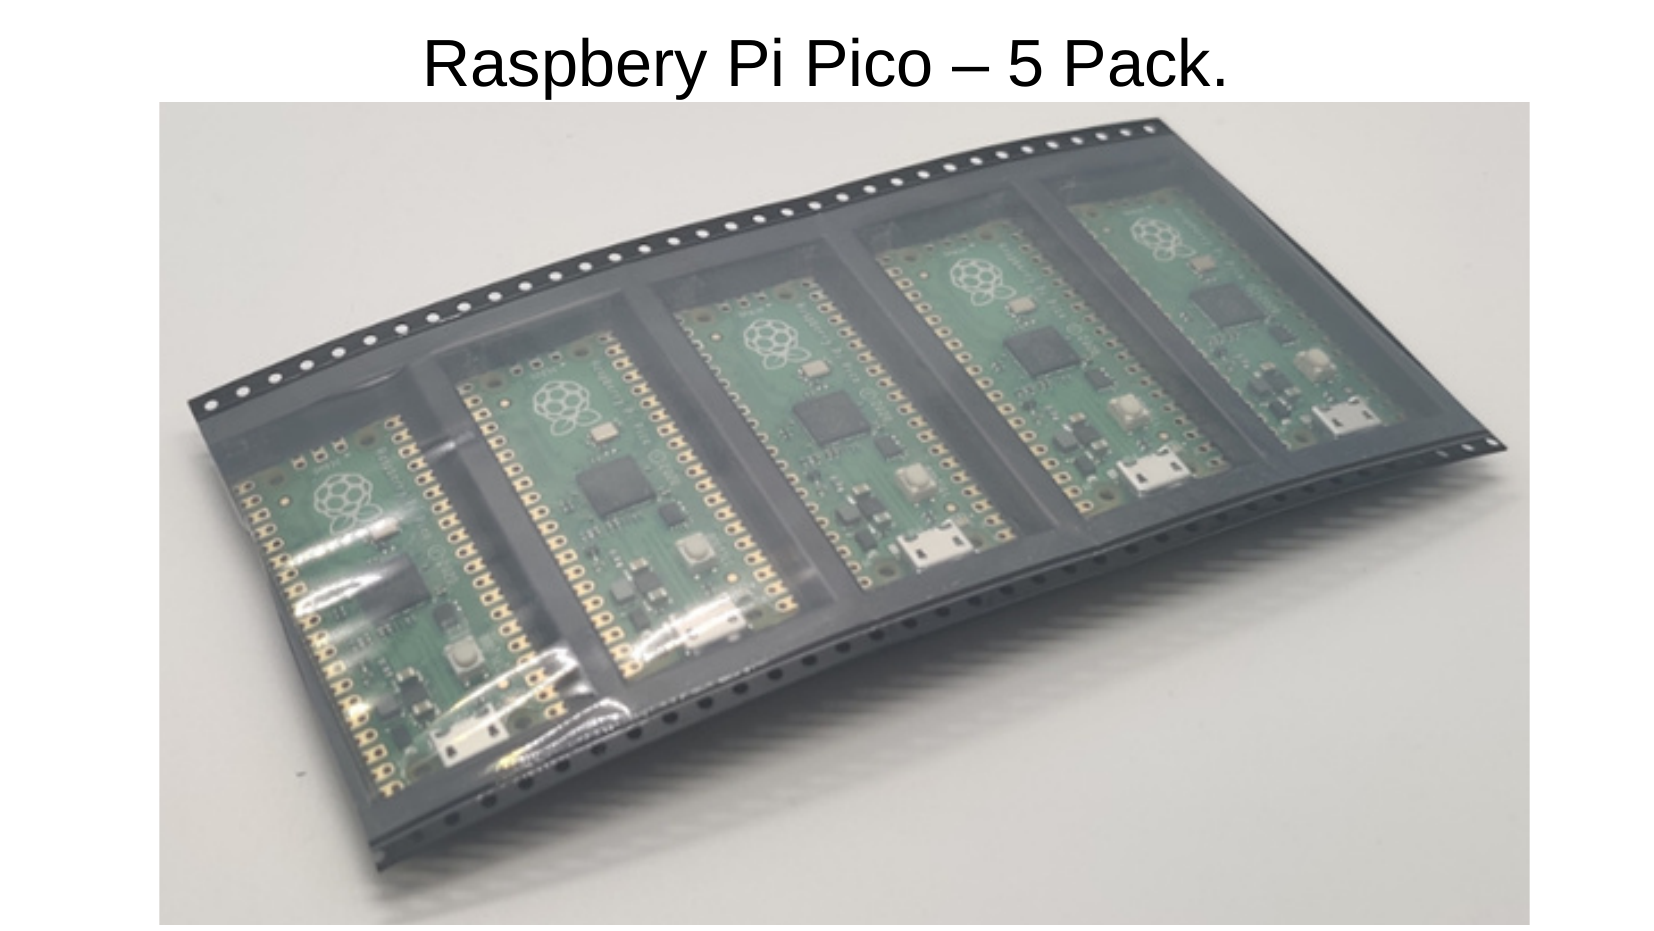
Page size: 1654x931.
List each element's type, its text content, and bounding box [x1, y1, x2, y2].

picture [159, 102, 1530, 925]
title Raspbery Pi Pico – 5 Pack. [29, 0, 1625, 138]
